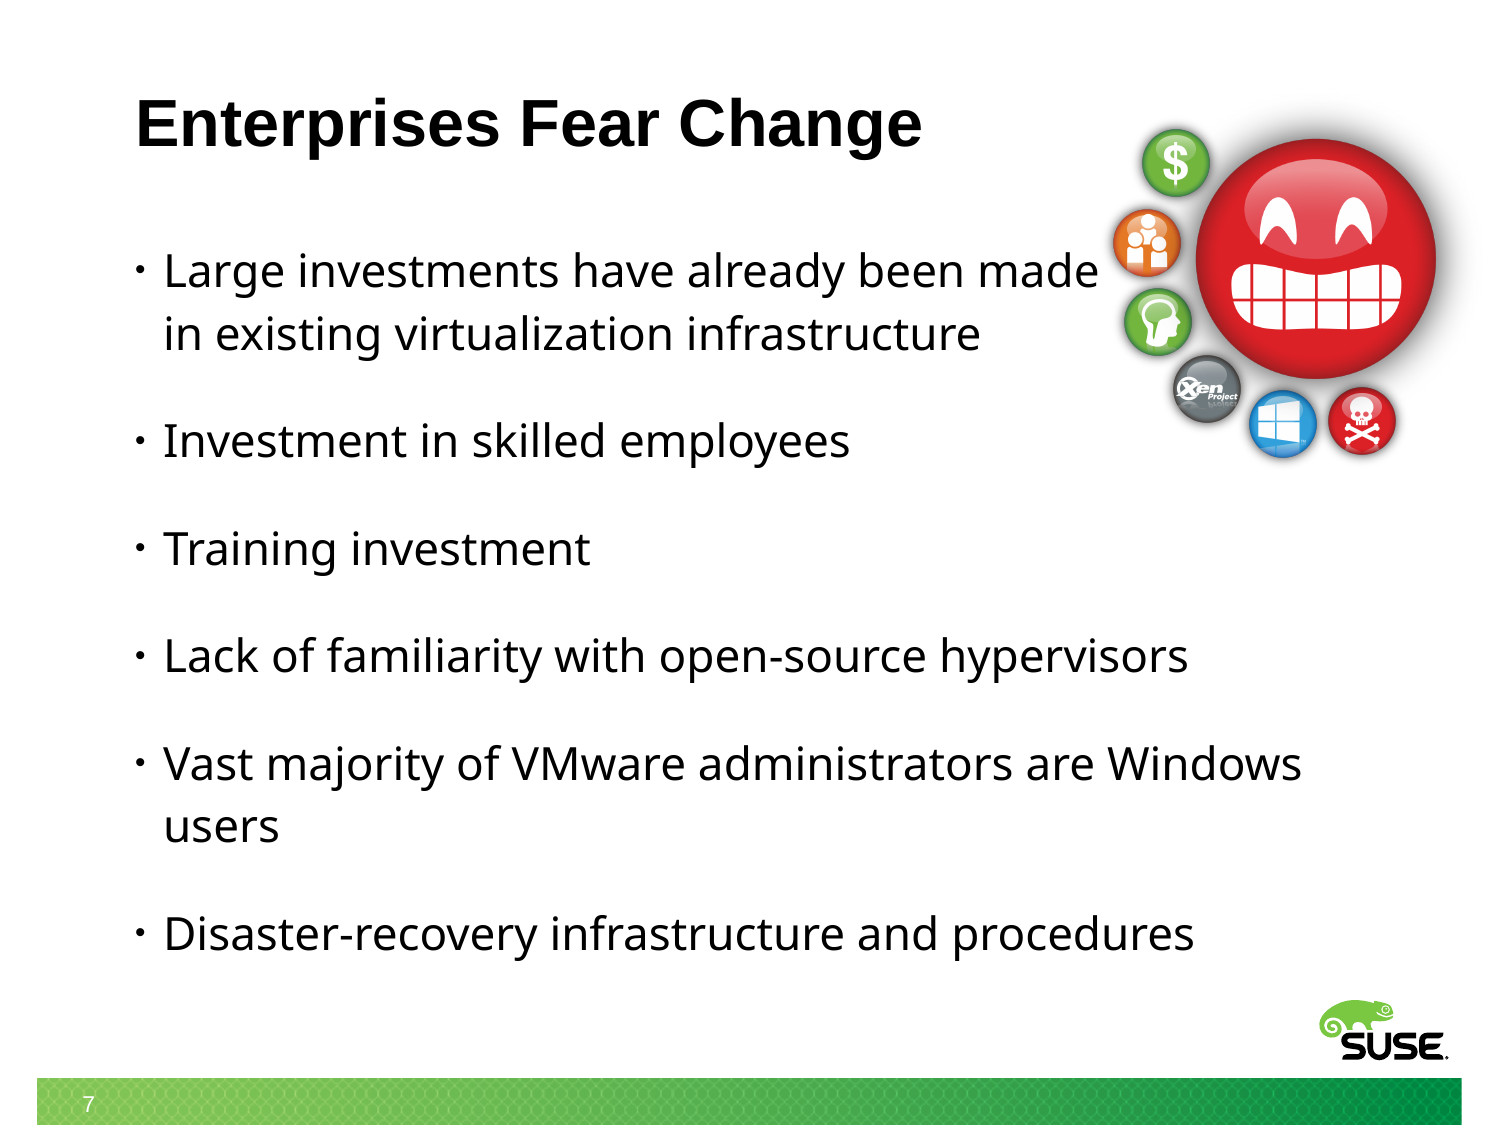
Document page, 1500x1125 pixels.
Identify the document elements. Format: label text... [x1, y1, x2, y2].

list Large investments have already been made in existing virtualization infrastructure Investment in skilled employees Training investment Lack of familiarity with open-source hypervisors Vast majority of VMware administrators are Windows users Disaster-recovery infrastructure and procedures [135, 238, 1372, 1066]
title Enterprises Fear Change [135, 41, 1372, 204]
picture [1097, 81, 1494, 474]
picture [37, 1078, 1462, 1125]
